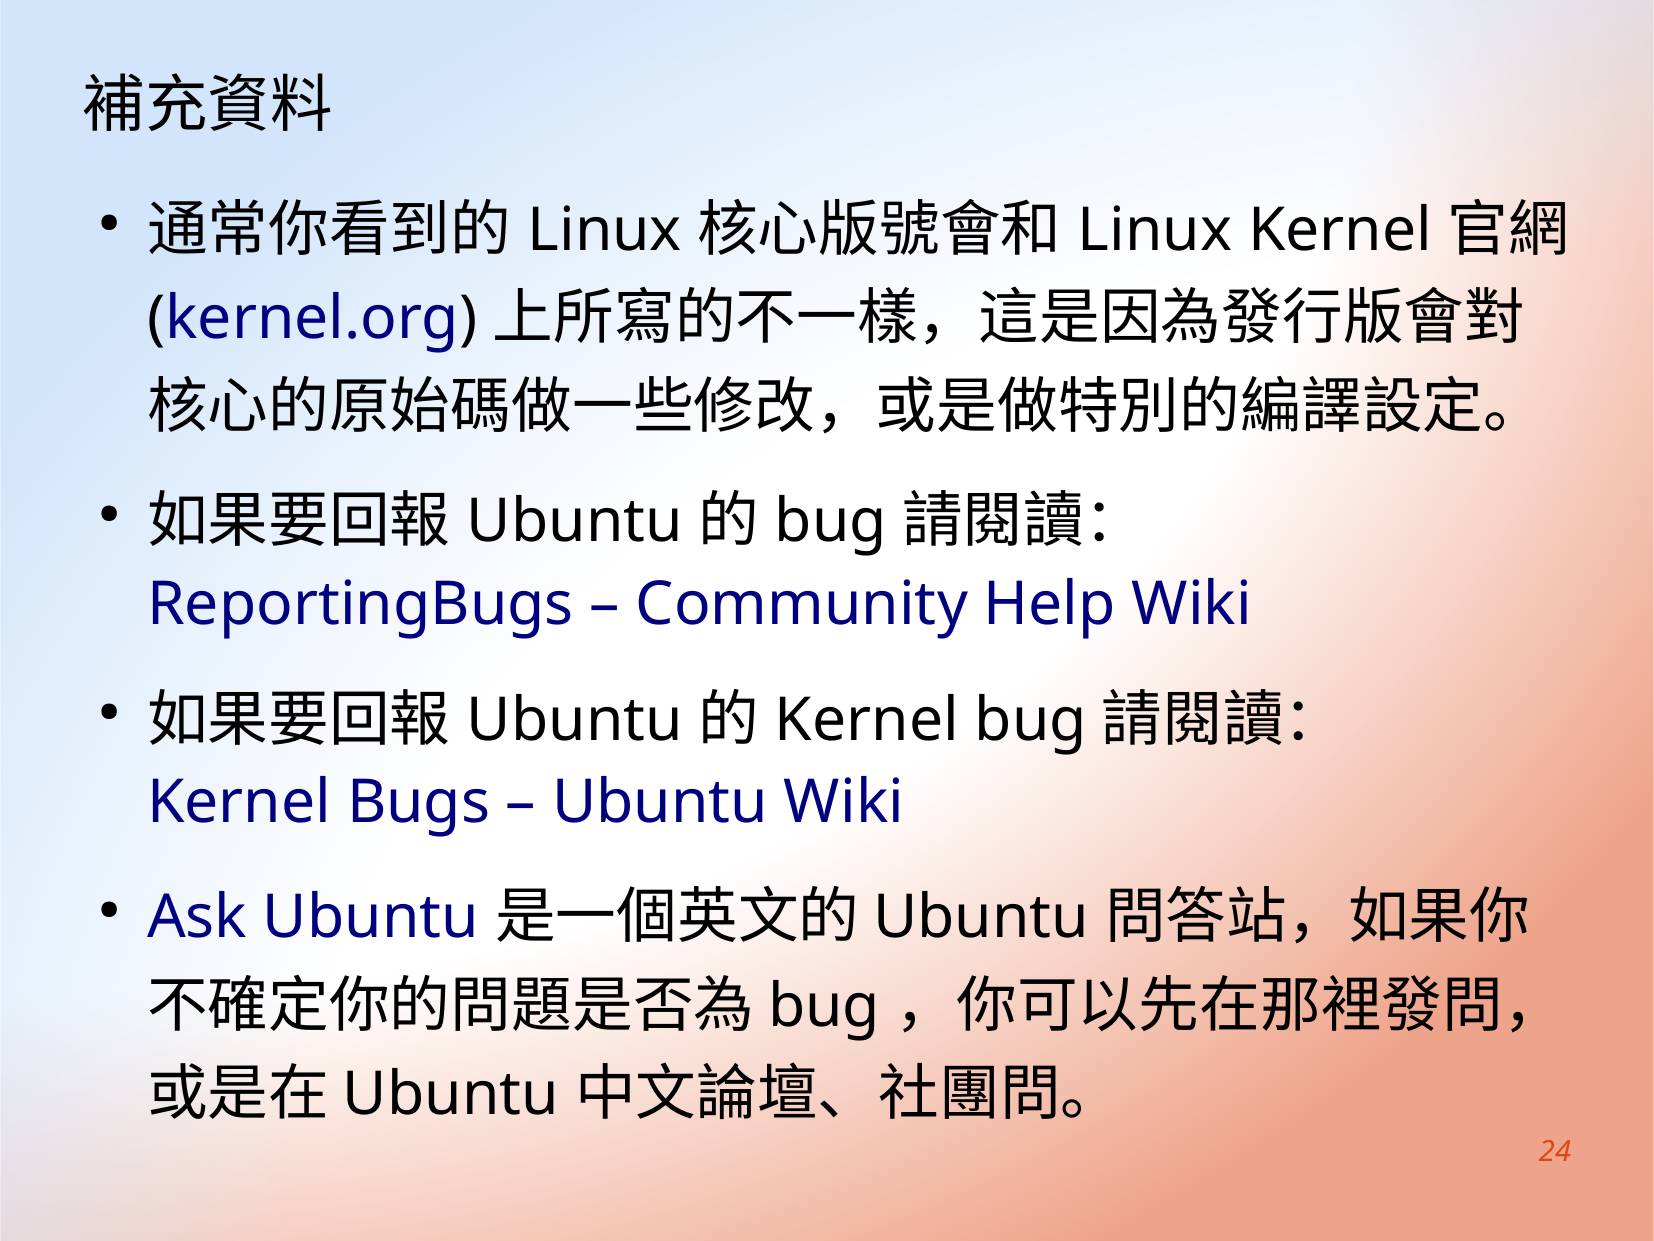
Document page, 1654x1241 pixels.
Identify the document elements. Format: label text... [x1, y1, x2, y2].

title 補充資料 [82, 49, 1571, 151]
picture [0, 0, 1654, 1241]
list 通常你看到的Linux核心版號會和Linux Kernel官網(kernel.org)上所寫的不一樣，這是因為發行版會對核心的原始碼做一些修改，或是做特別的編譯設定。 如果要回報Ubuntu的bug請閱讀： ReportingBugs – Community Help Wiki 如果要回報Ubuntu的Kernel bug請閱讀： Kernel Bugs – Ubuntu Wiki Ask Ubuntu 是一個英文的 Ubuntu 問答站，如果你不確定你的問題是否為 bug ，你可以先在那裡發問，或是在 Ubuntu 中文論壇、社團問。 [82, 180, 1571, 1201]
